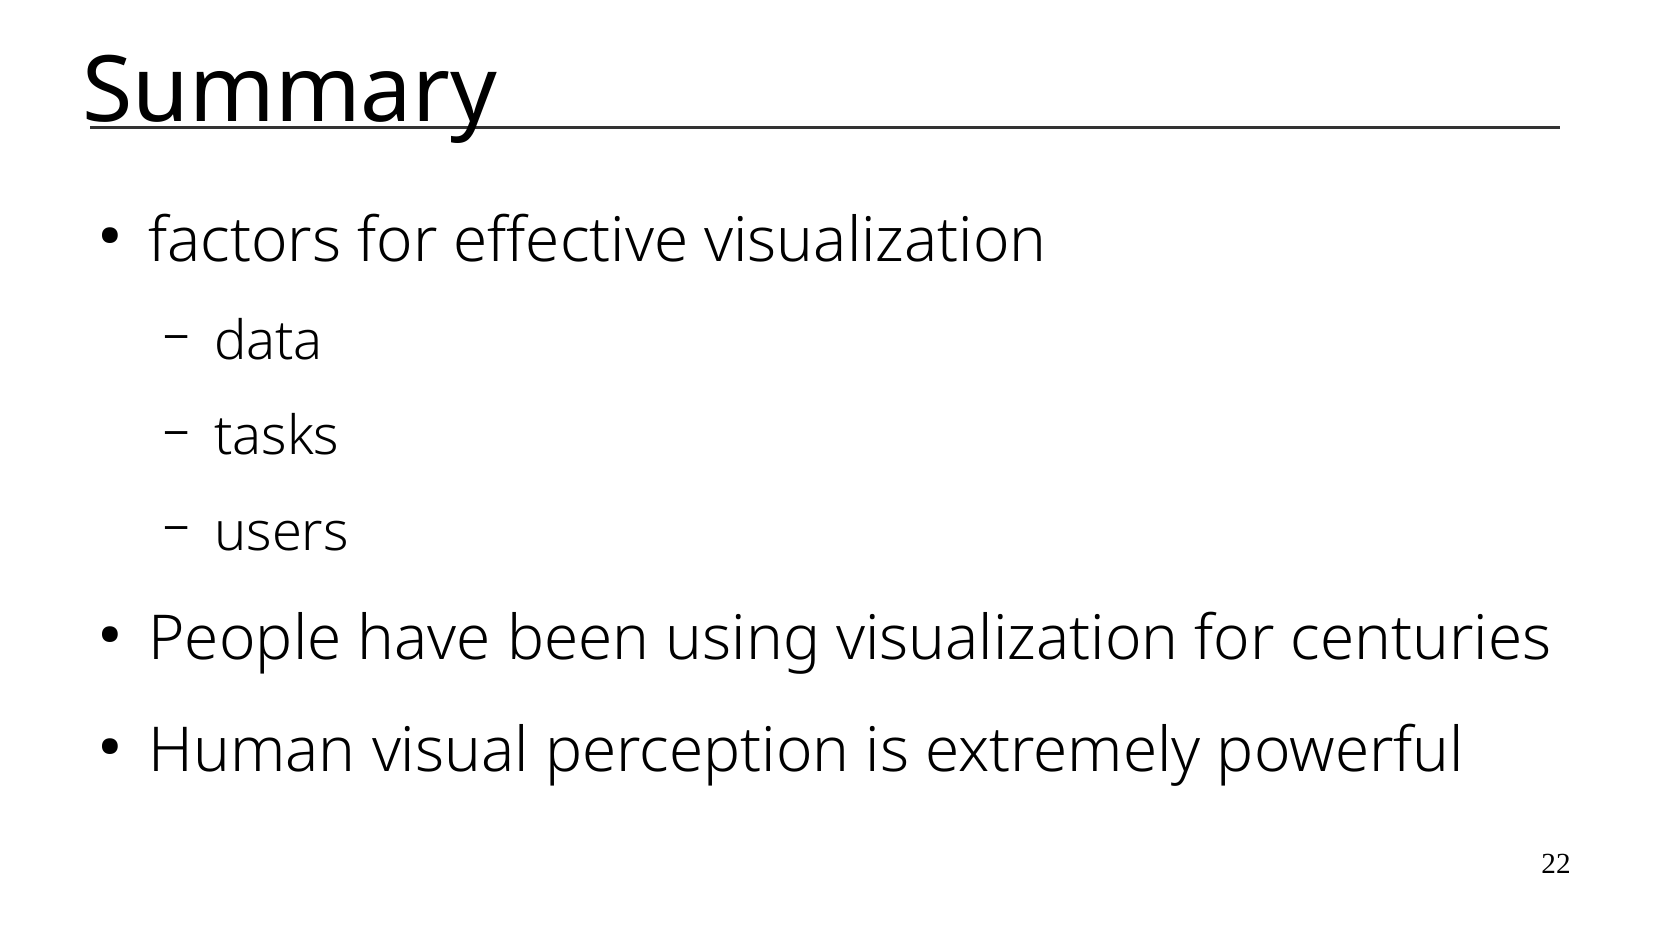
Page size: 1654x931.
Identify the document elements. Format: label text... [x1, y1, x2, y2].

title Summary [82, 32, 1571, 140]
list factors for effective visualization data tasks users People have been using visualization for centuries Human visual perception is extremely powerful [82, 195, 1571, 811]
